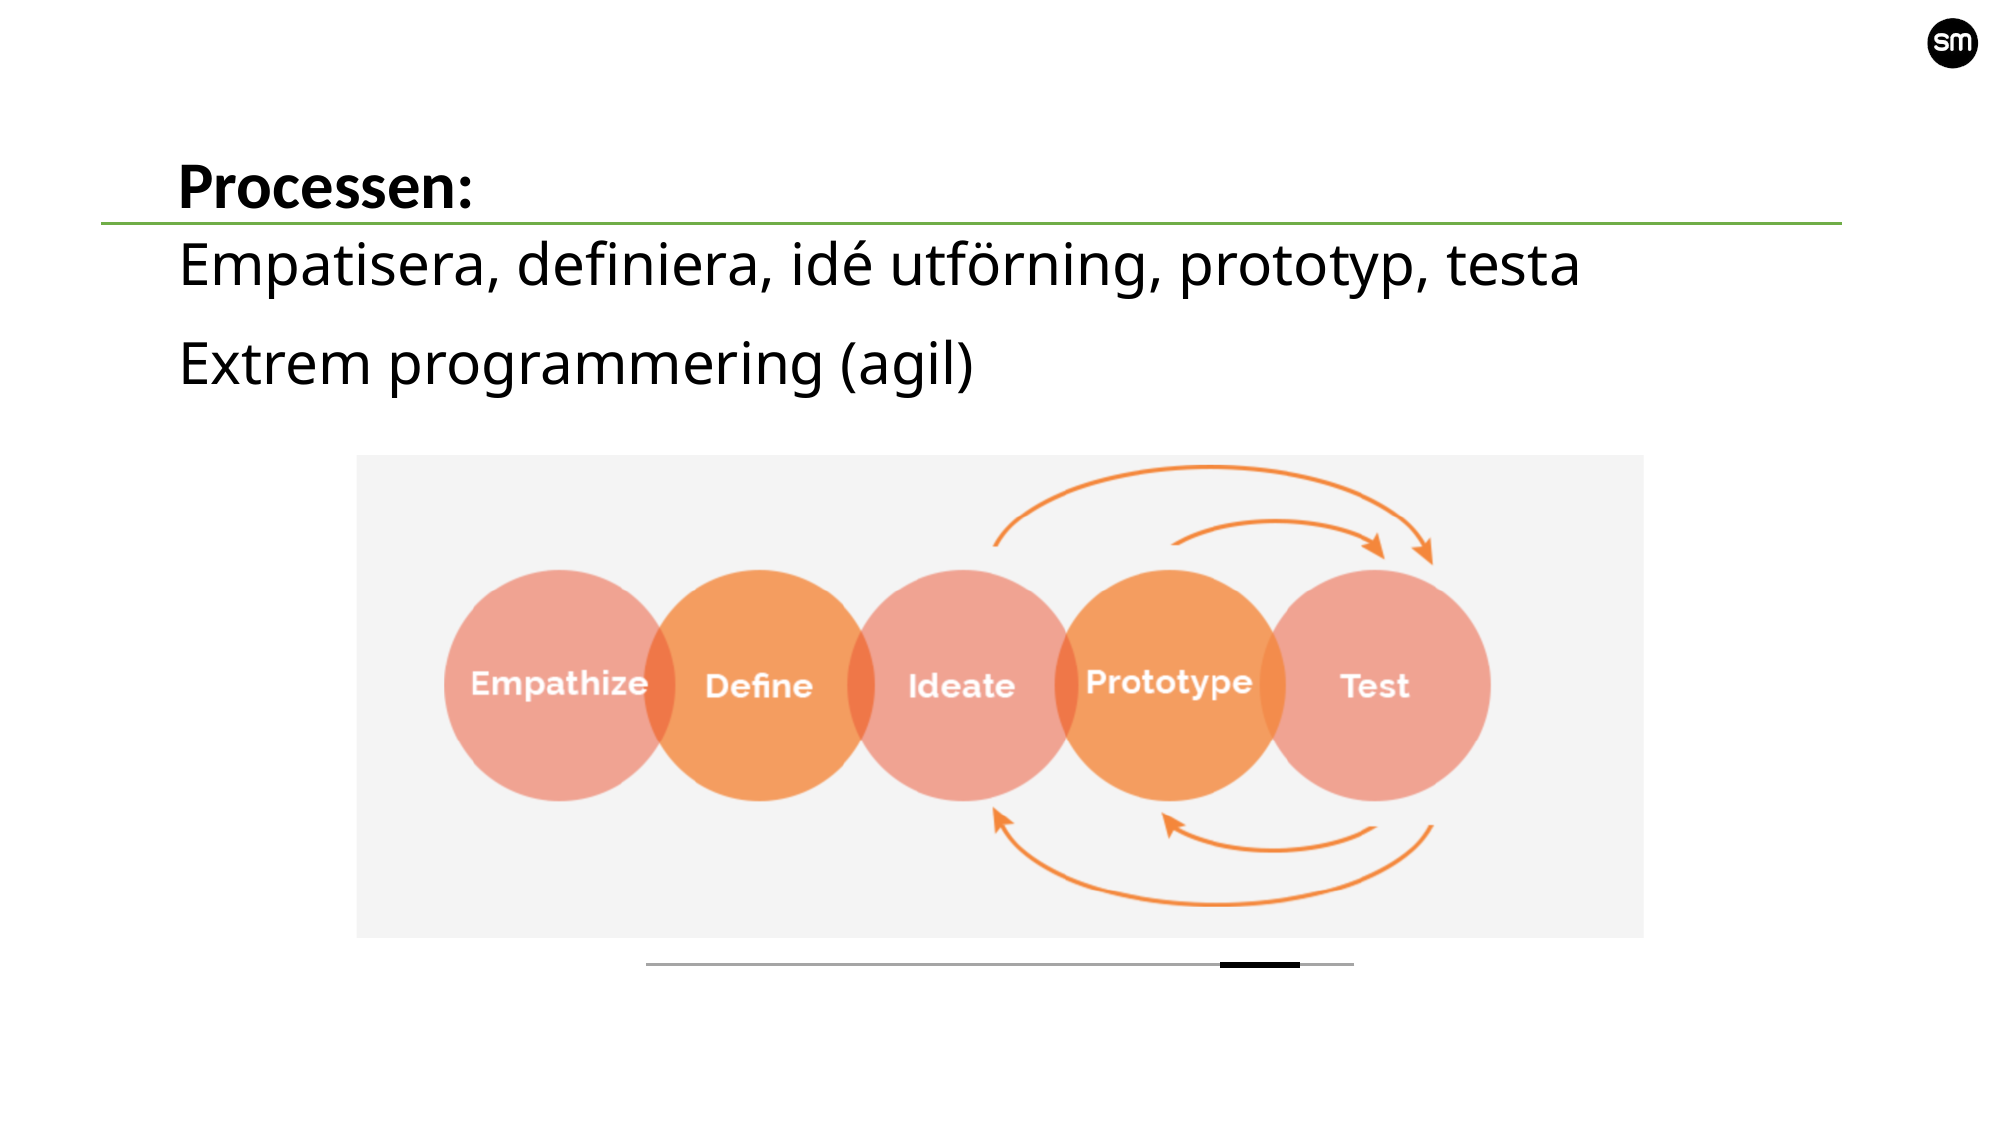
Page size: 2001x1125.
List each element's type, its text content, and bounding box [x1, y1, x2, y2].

text_box Processen: Empatisera, definiera, idé utförning, prototyp, testa Extrem programmering (agil) [163, 128, 1842, 222]
text_box Processen: Empatisera, definiera, idé utförning, prototyp, testa Extrem programmering (agil) [163, 225, 1842, 410]
picture [356, 455, 1644, 938]
